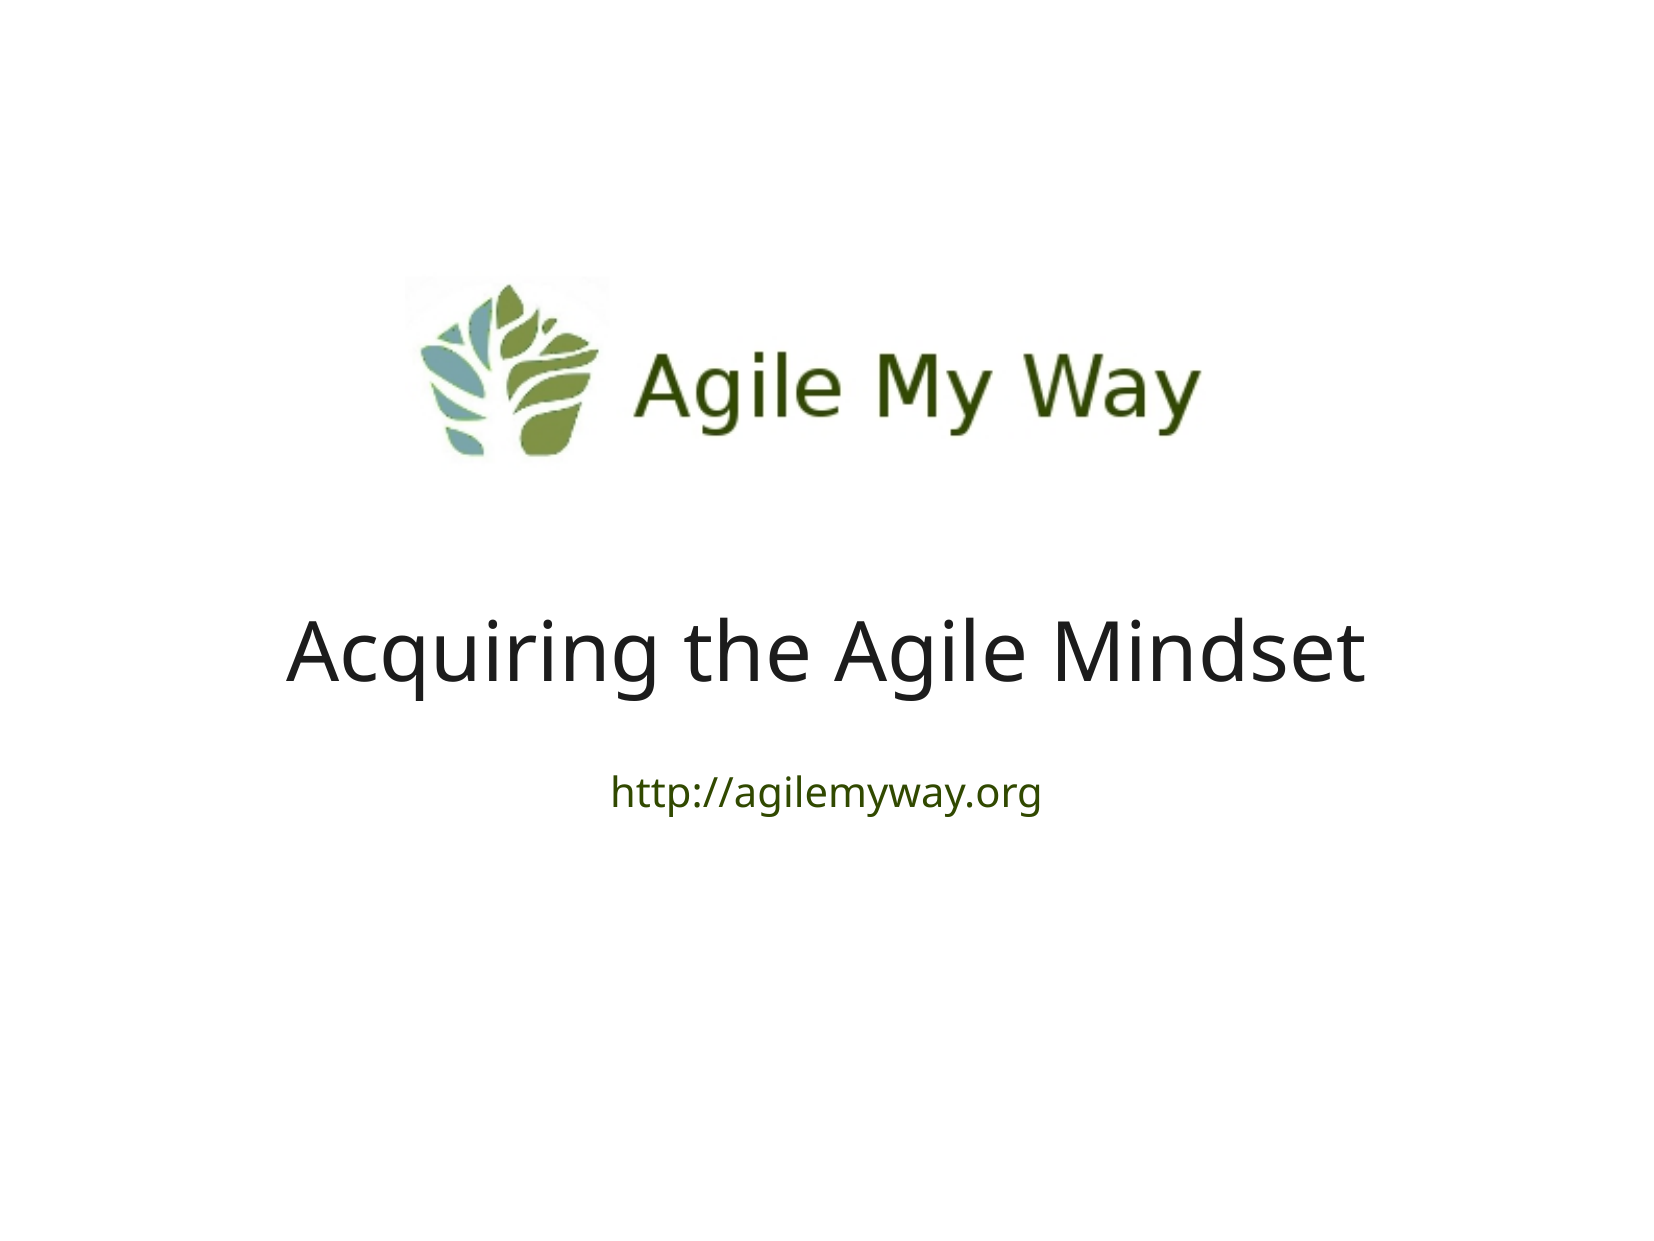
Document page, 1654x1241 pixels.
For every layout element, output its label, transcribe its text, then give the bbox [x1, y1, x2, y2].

picture [405, 271, 1239, 481]
text_box Acquiring the Agile Mindset http://agilemyway.org [0, 585, 1654, 801]
